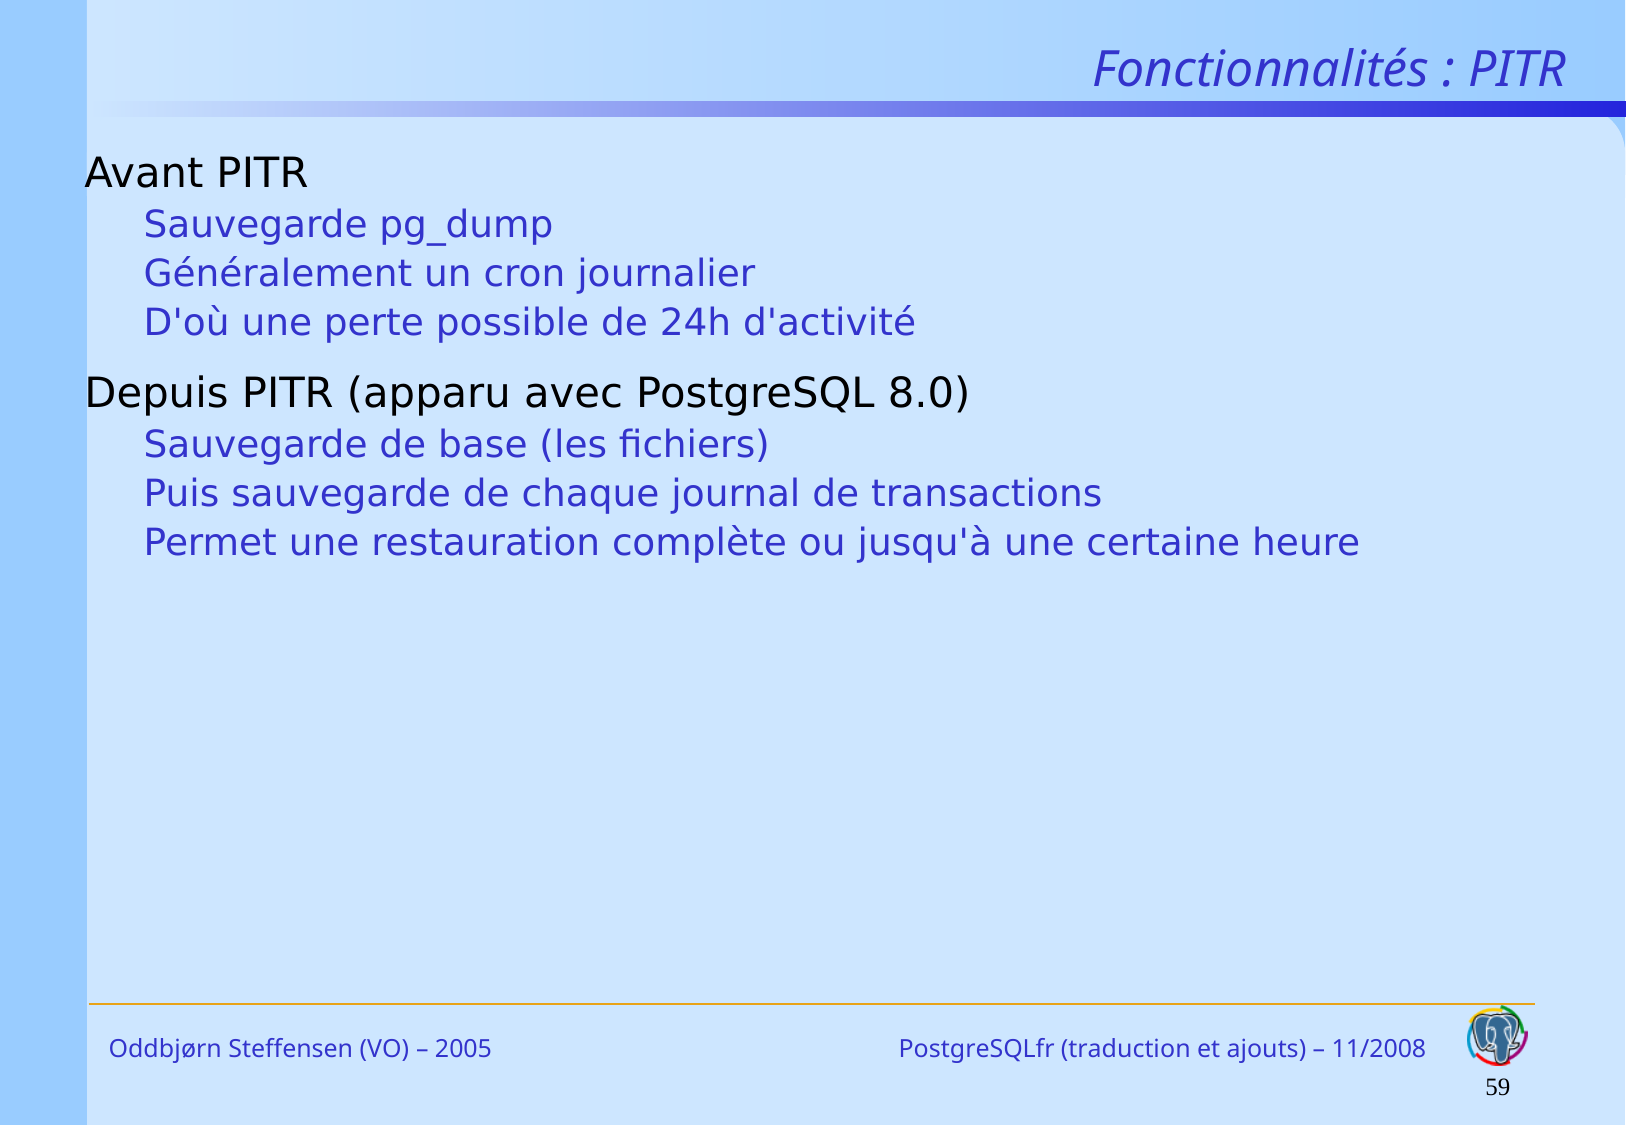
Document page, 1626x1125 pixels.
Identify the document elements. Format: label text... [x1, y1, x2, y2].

list Avant PITR Sauvegarde pg_dump Généralement un cron journalier D'où une perte possible de 24h d'activité Depuis PITR (apparu avec PostgreSQL 8.0) Sauvegarde de base (les fichiers) Puis sauvegarde de chaque journal de transactions Permet une restauration complète ou jusqu'à une certaine heure [84, 148, 1548, 1072]
title Fonctionnalités : PITR [172, 0, 1567, 134]
